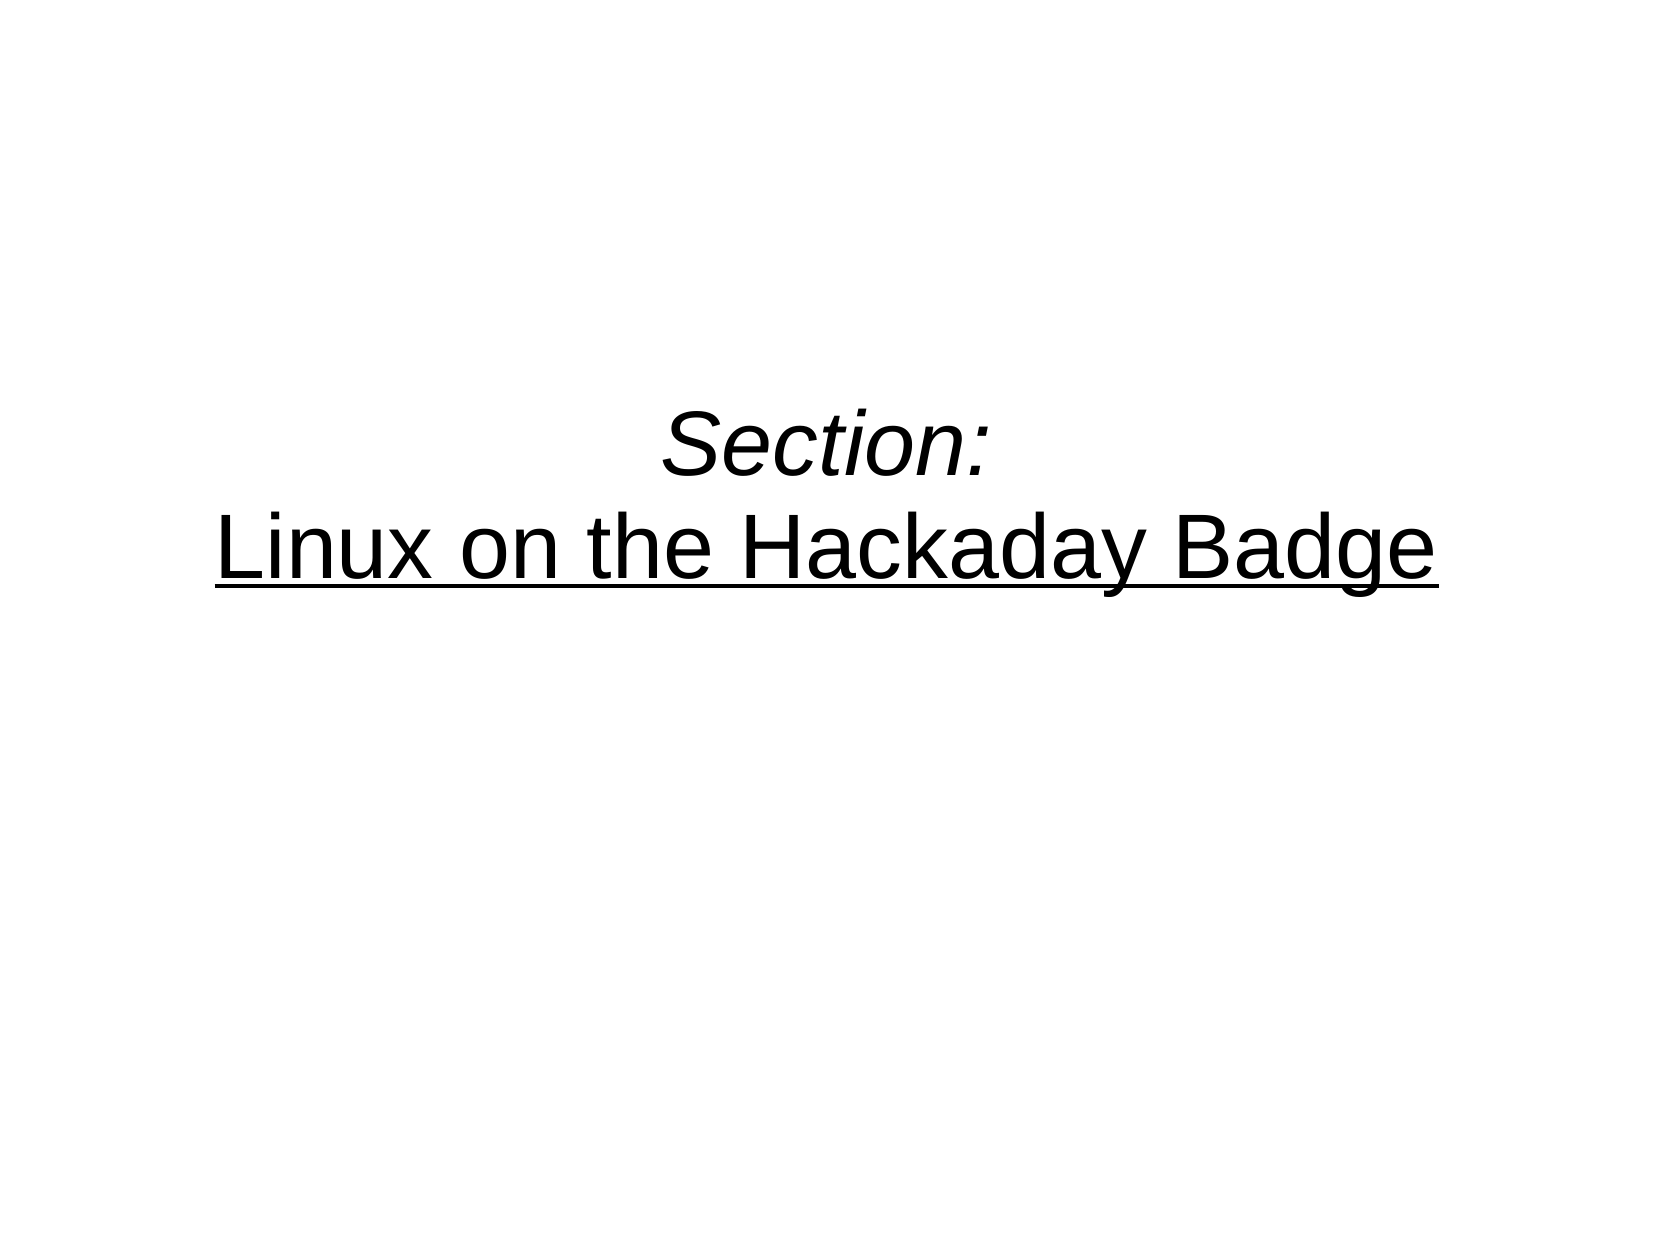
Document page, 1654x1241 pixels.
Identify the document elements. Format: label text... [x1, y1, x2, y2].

title Section: Linux on the Hackaday Badge [82, 391, 1571, 599]
